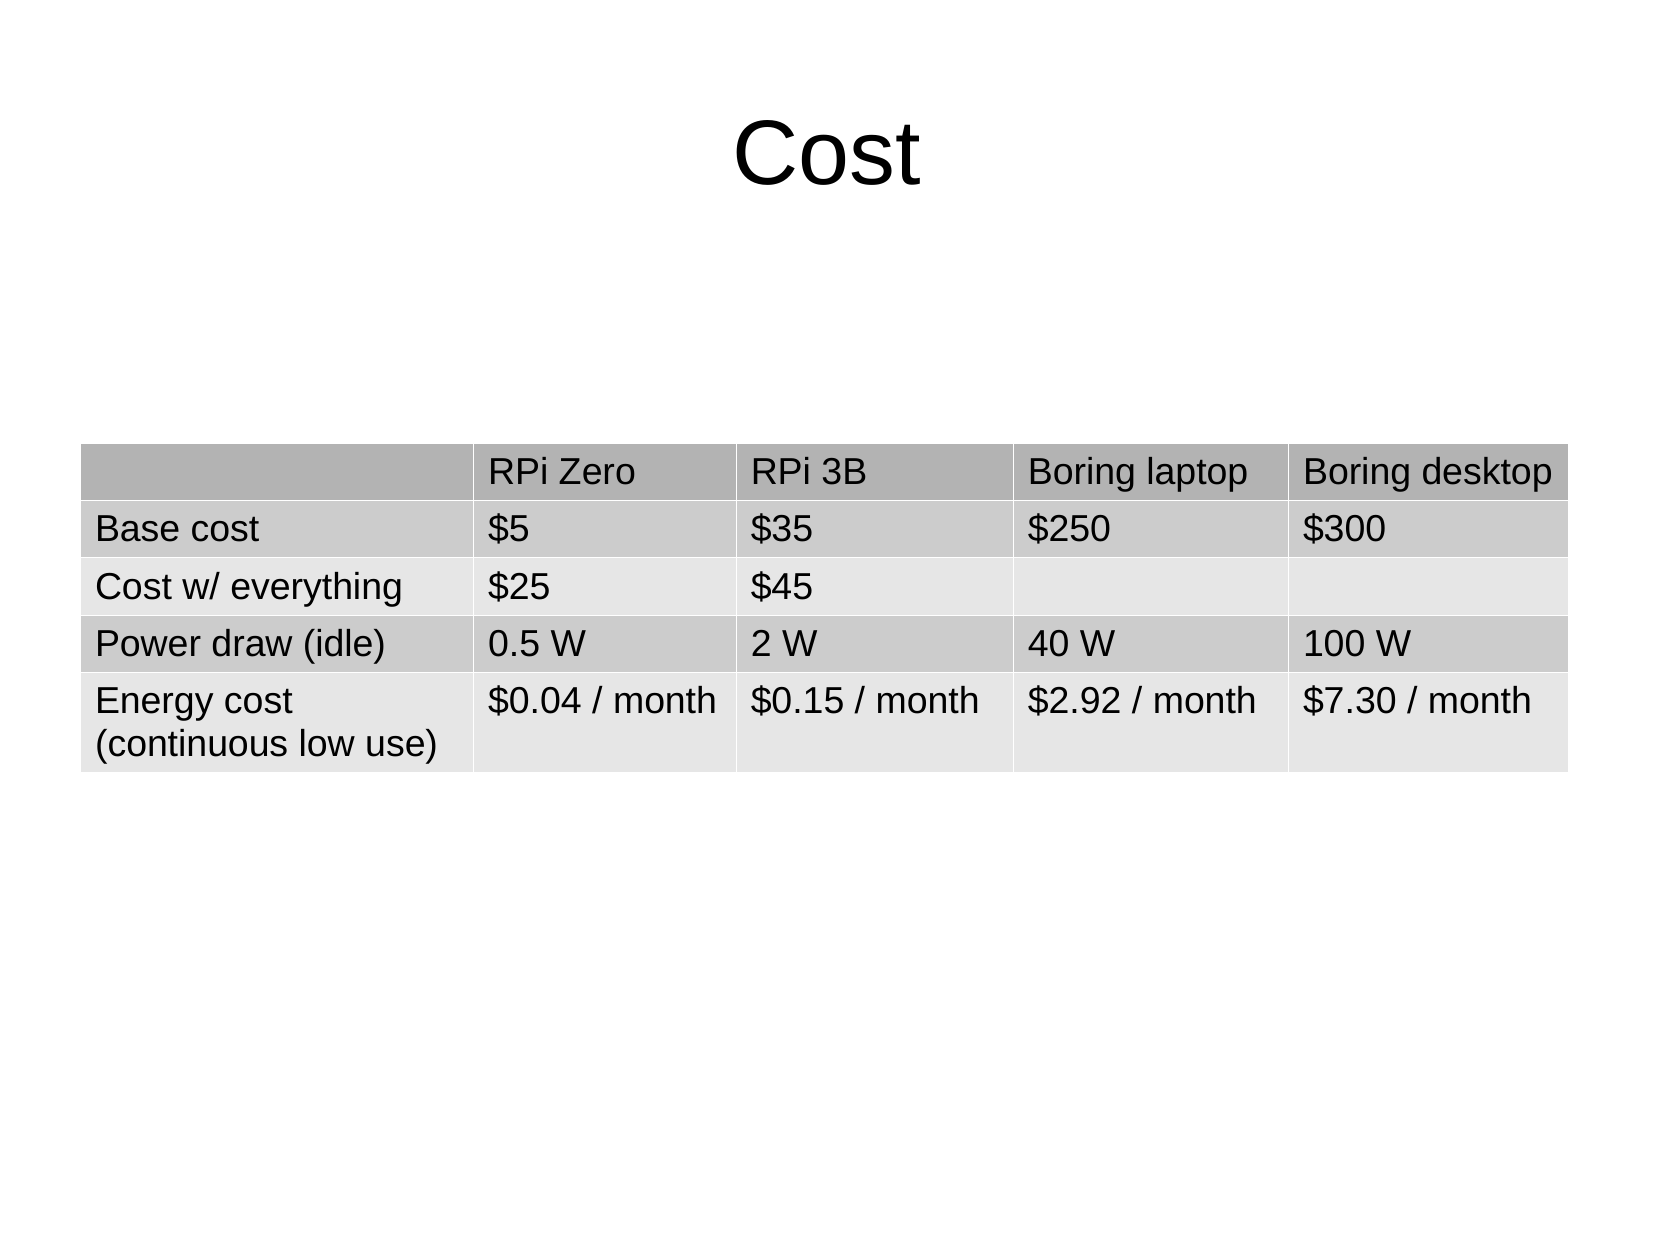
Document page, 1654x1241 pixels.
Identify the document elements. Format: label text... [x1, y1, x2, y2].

table_header Boring desktop [1289, 444, 1568, 500]
table_cell 40 W [1014, 616, 1288, 672]
table_cell $25 [474, 558, 736, 615]
table_cell $300 [1289, 501, 1568, 557]
title Cost [82, 49, 1571, 257]
table_cell 2 W [737, 616, 1013, 672]
table_cell [1014, 558, 1288, 615]
table_cell $0.15 / month [737, 673, 1013, 772]
table_cell Cost w/ everything [81, 558, 473, 615]
table_cell Energy cost (continuous low use) [81, 673, 473, 772]
table_cell Base cost [81, 501, 473, 557]
table_cell $7.30 / month [1289, 673, 1568, 772]
table_cell $2.92 / month [1014, 673, 1288, 772]
table_header [81, 444, 473, 500]
table_cell Power draw (idle) [81, 616, 473, 672]
table_cell [1289, 558, 1568, 615]
table_cell 0.5 W [474, 616, 736, 672]
table_cell 100 W [1289, 616, 1568, 672]
table_header RPi Zero [474, 444, 736, 500]
table_cell $0.04 / month [474, 673, 736, 772]
table_cell $45 [737, 558, 1013, 615]
table_header Boring laptop [1014, 444, 1288, 500]
table_cell $5 [474, 501, 736, 557]
table_header RPi 3B [737, 444, 1013, 500]
table_cell $35 [737, 501, 1013, 557]
table_cell $250 [1014, 501, 1288, 557]
